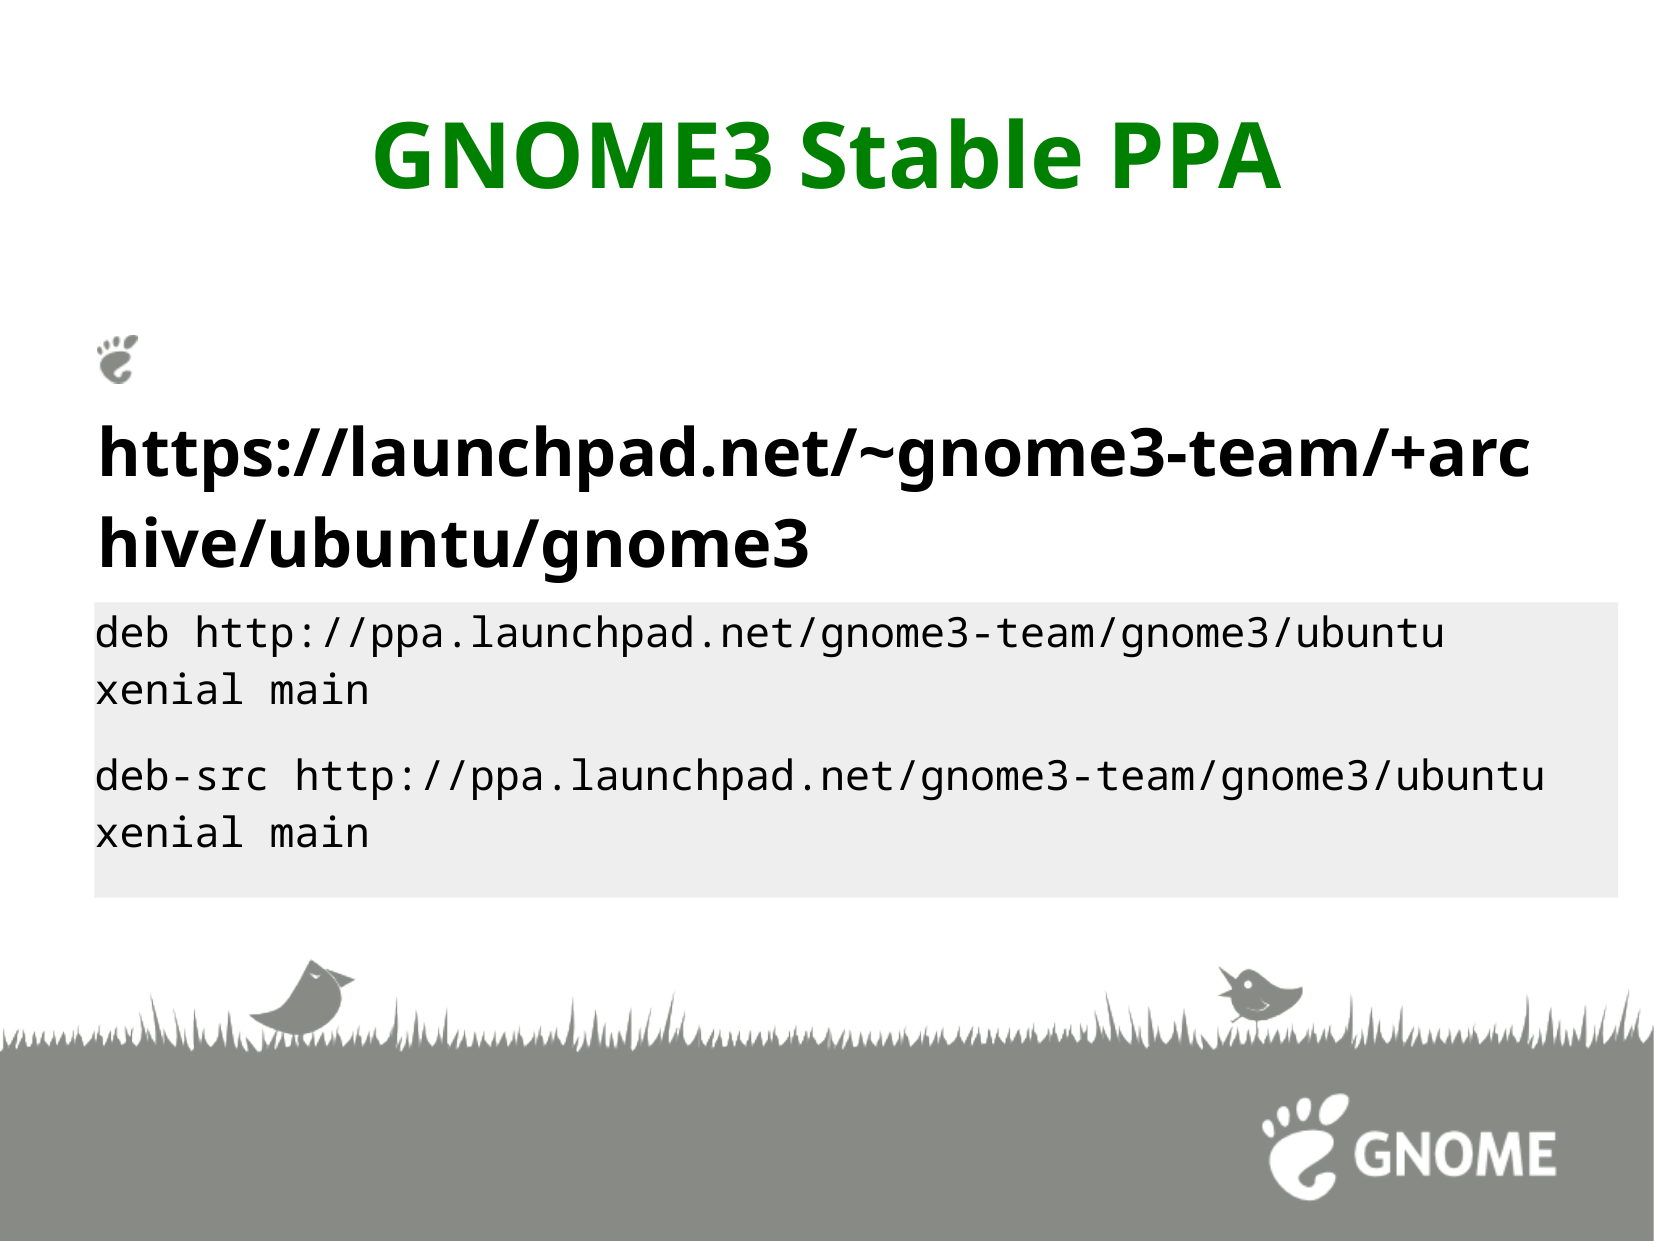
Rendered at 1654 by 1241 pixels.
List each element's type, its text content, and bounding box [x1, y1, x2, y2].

text_box https://launchpad.net/~gnome3-team/+archive/ubuntu/gnome3 [83, 307, 1571, 949]
list deb http://ppa.launchpad.net/gnome3-team/gnome3/ubuntu xenial main deb-src http://ppa.launchpad.net/gnome3-team/gnome3/ubuntu xenial main [94, 602, 1619, 898]
picture [0, 0, 1654, 1241]
title GNOME3 Stable PPA [82, 49, 1571, 257]
